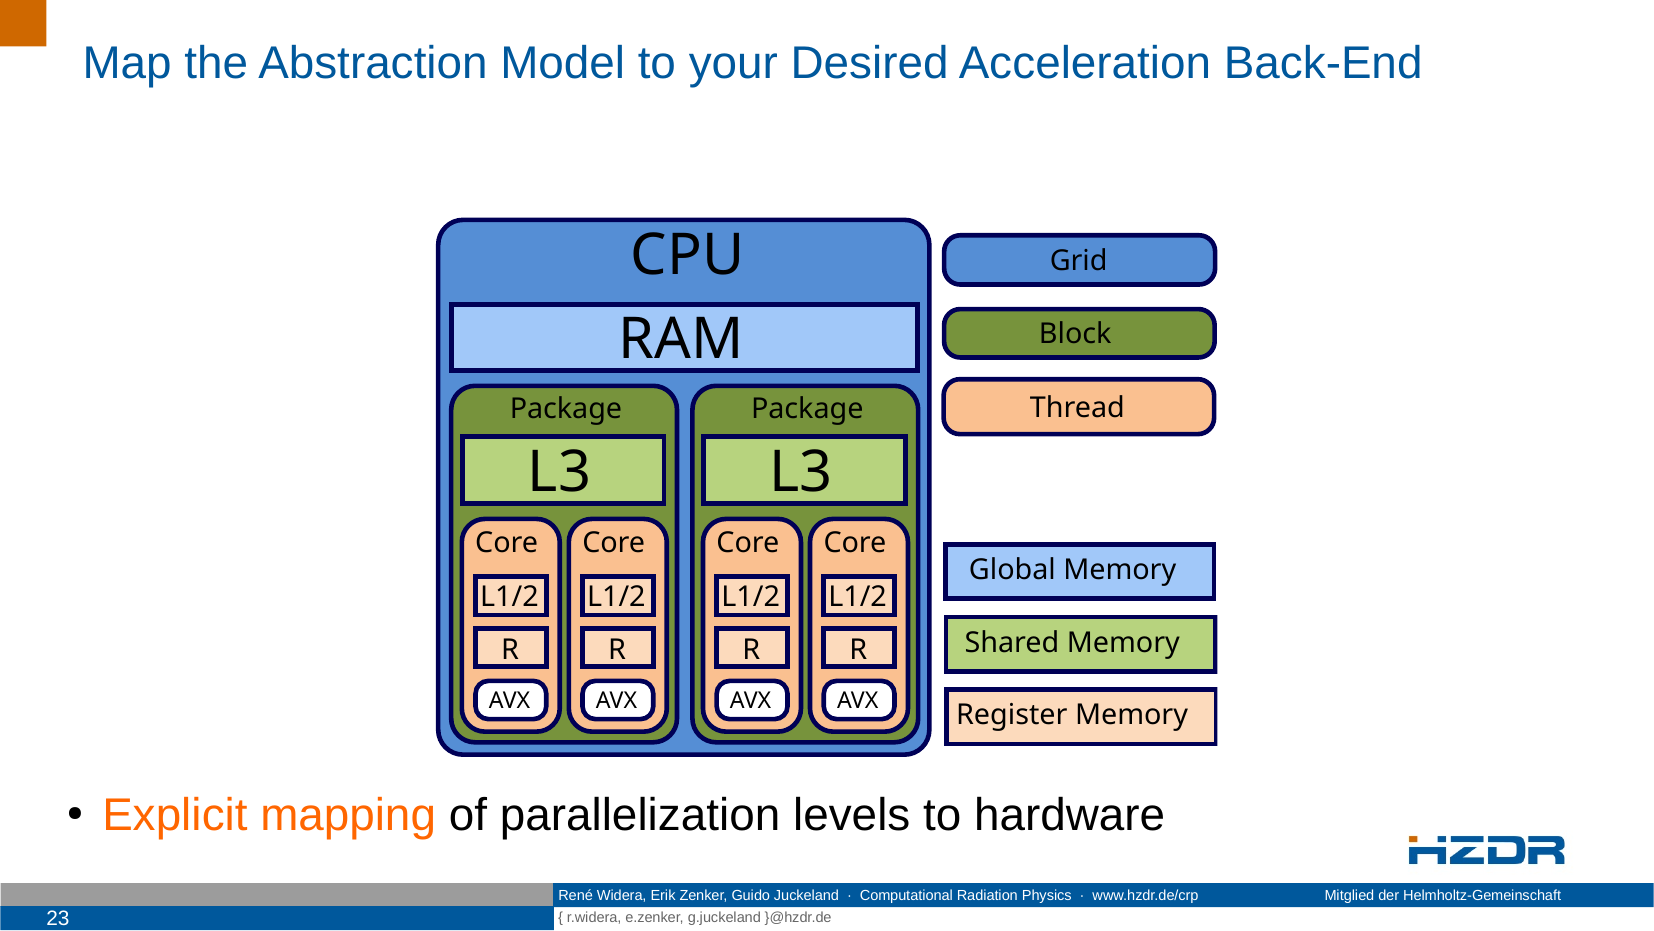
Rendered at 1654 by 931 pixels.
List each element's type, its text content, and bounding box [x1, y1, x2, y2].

picture [435, 217, 1218, 757]
picture [1017, 886, 1249, 894]
picture [1392, 819, 1582, 881]
text_box [24, 768, 1392, 883]
title Map the Abstraction Model to your Desired Acceleration Back-End [82, 36, 1571, 143]
text_box Explicit mapping of parallelization levels to hardware [52, 781, 1342, 886]
